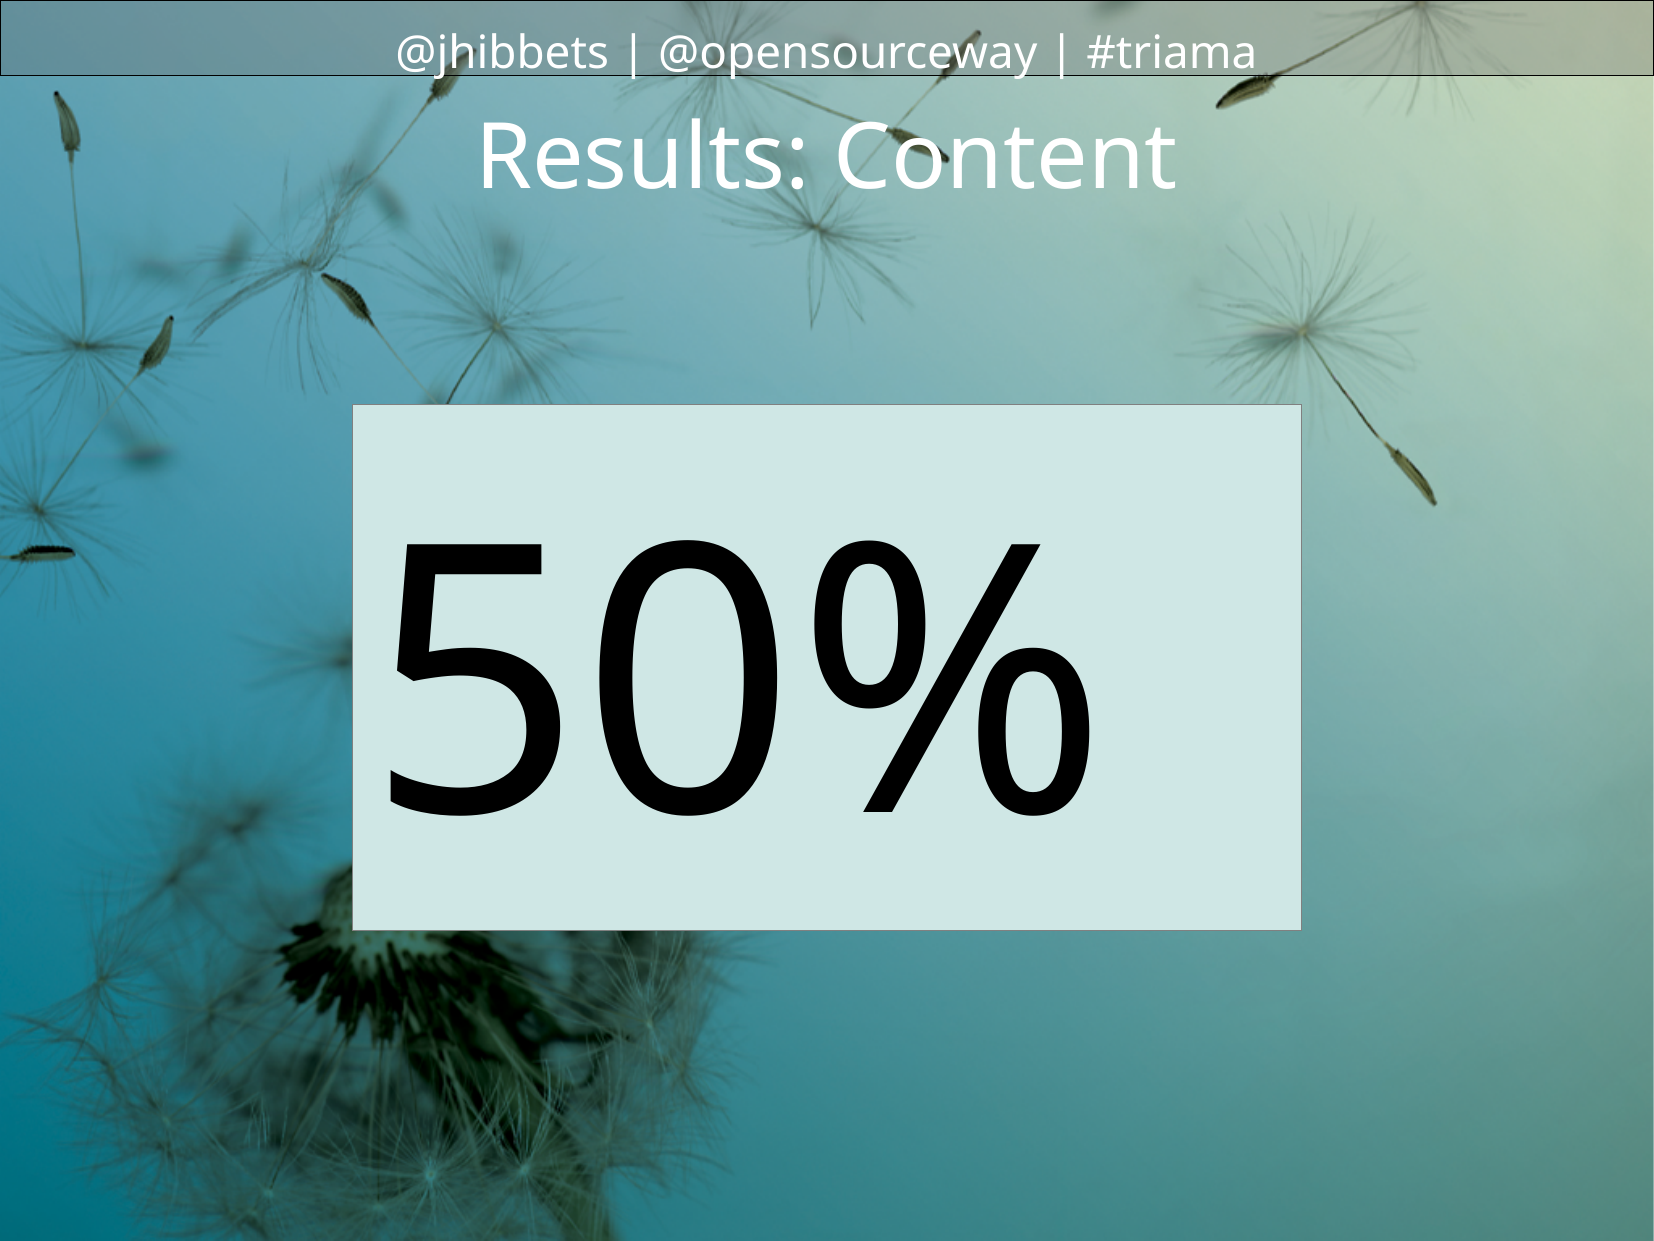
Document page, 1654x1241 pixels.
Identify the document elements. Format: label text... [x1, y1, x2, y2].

title Results: Content [82, 49, 1571, 257]
text_box 50% [352, 404, 1302, 795]
picture [0, 76, 1654, 1241]
